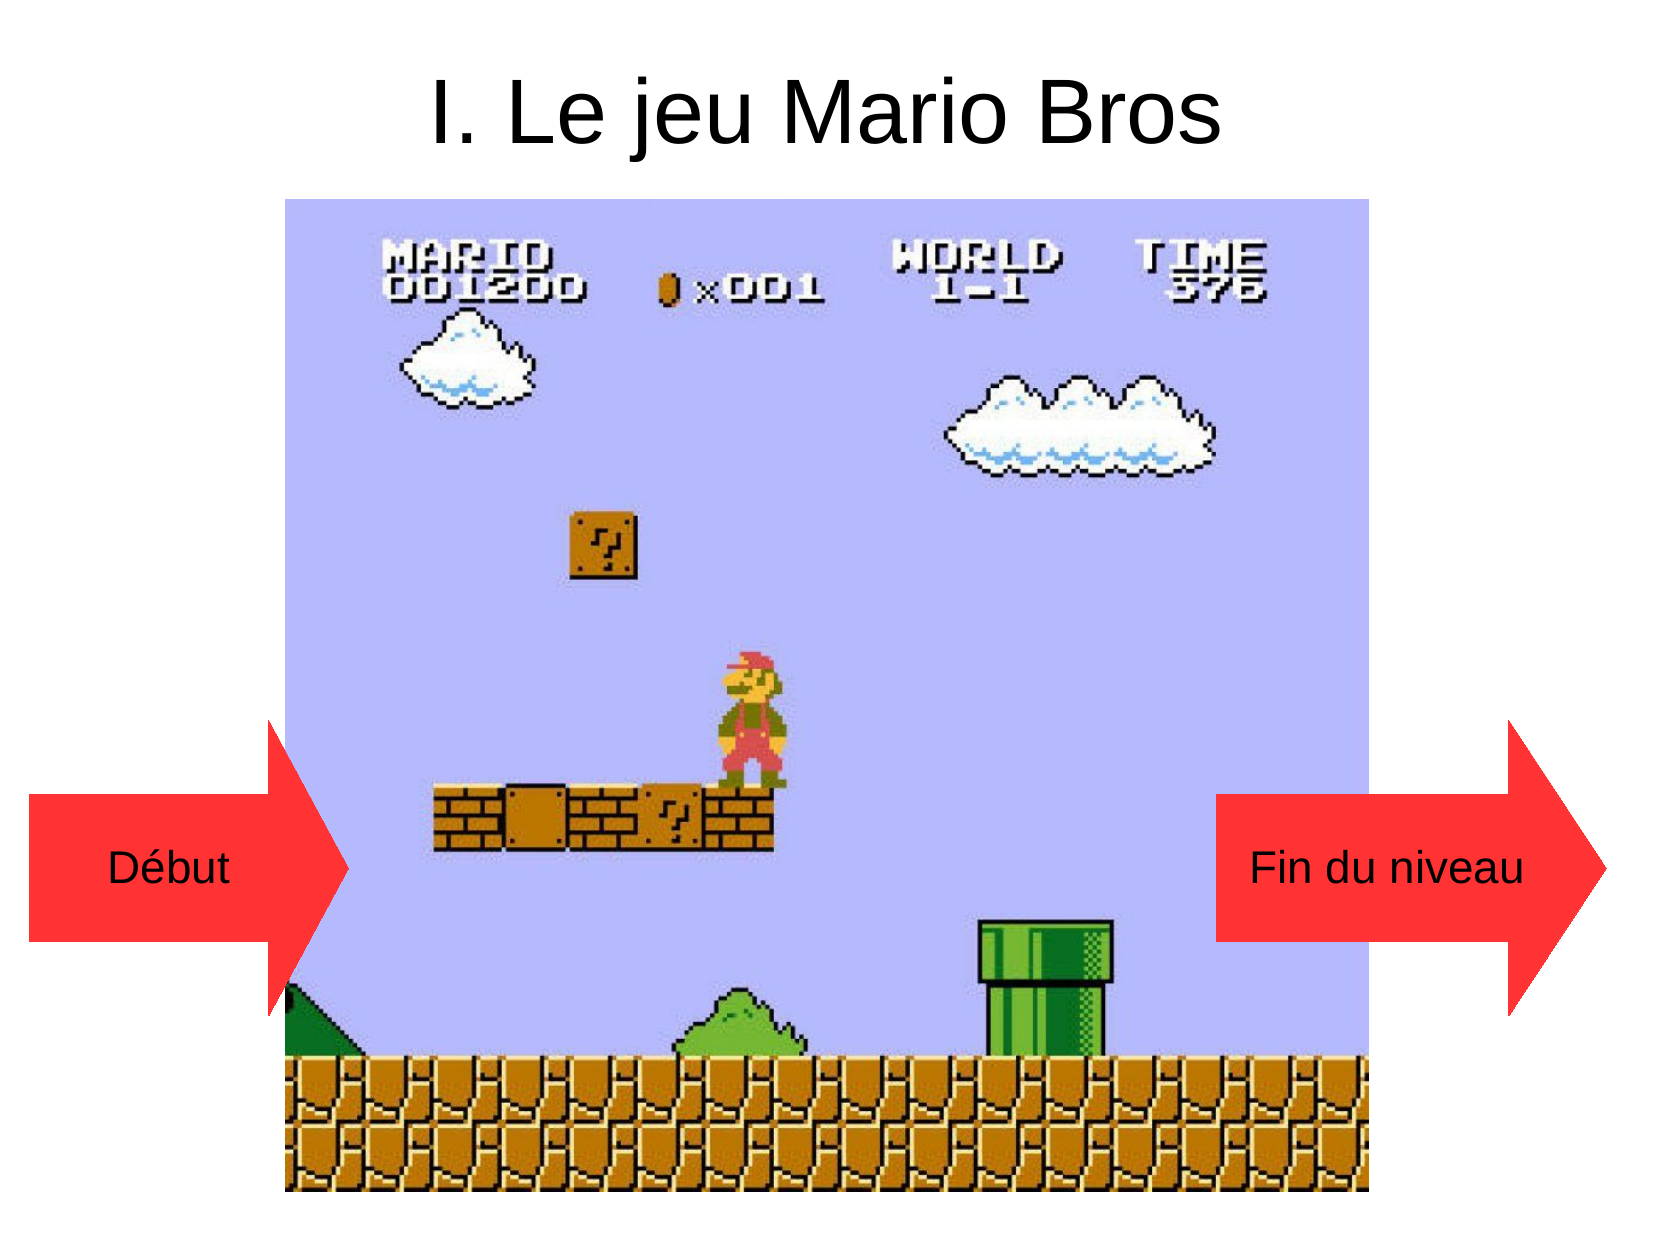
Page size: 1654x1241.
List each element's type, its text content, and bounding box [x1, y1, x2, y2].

title I. Le jeu Mario Bros [82, 8, 1571, 216]
text_box Début [29, 720, 349, 1016]
text_box Fin du niveau [1216, 720, 1607, 1016]
picture [285, 199, 1369, 1192]
